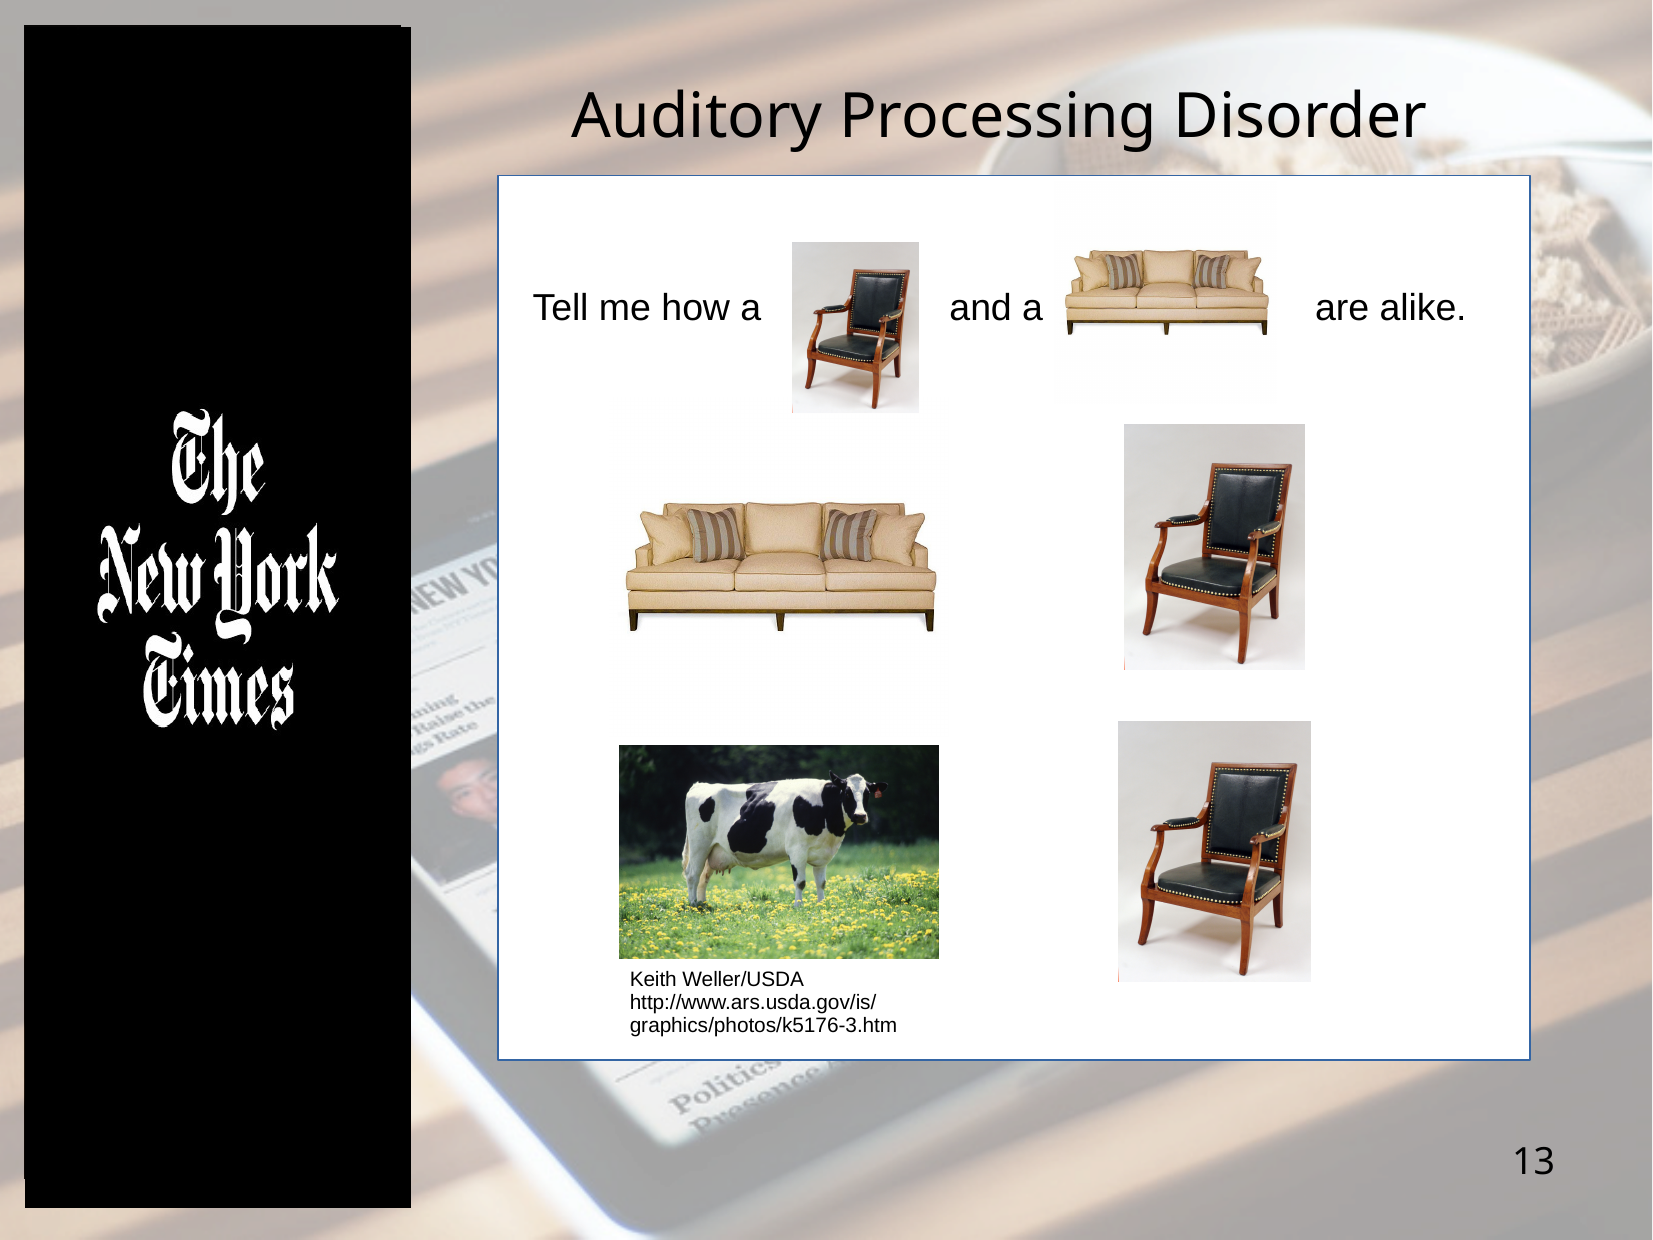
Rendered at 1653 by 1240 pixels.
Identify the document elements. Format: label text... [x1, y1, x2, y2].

text_box Tell me how a and a are alike. [1277, 279, 1527, 337]
text_box Keith Weller/USDA http://www.ars.usda.gov/is/graphics/photos/k5176-3.htm [615, 960, 946, 1045]
text_box Tell me how a and a are alike. [524, 279, 792, 337]
text_box Tell me how a and a are alike. [919, 279, 1054, 337]
picture [0, 0, 1653, 1240]
text_box Auditory Processing Disorder [564, 74, 1537, 159]
slide_number <number> [1185, 1129, 1570, 1173]
